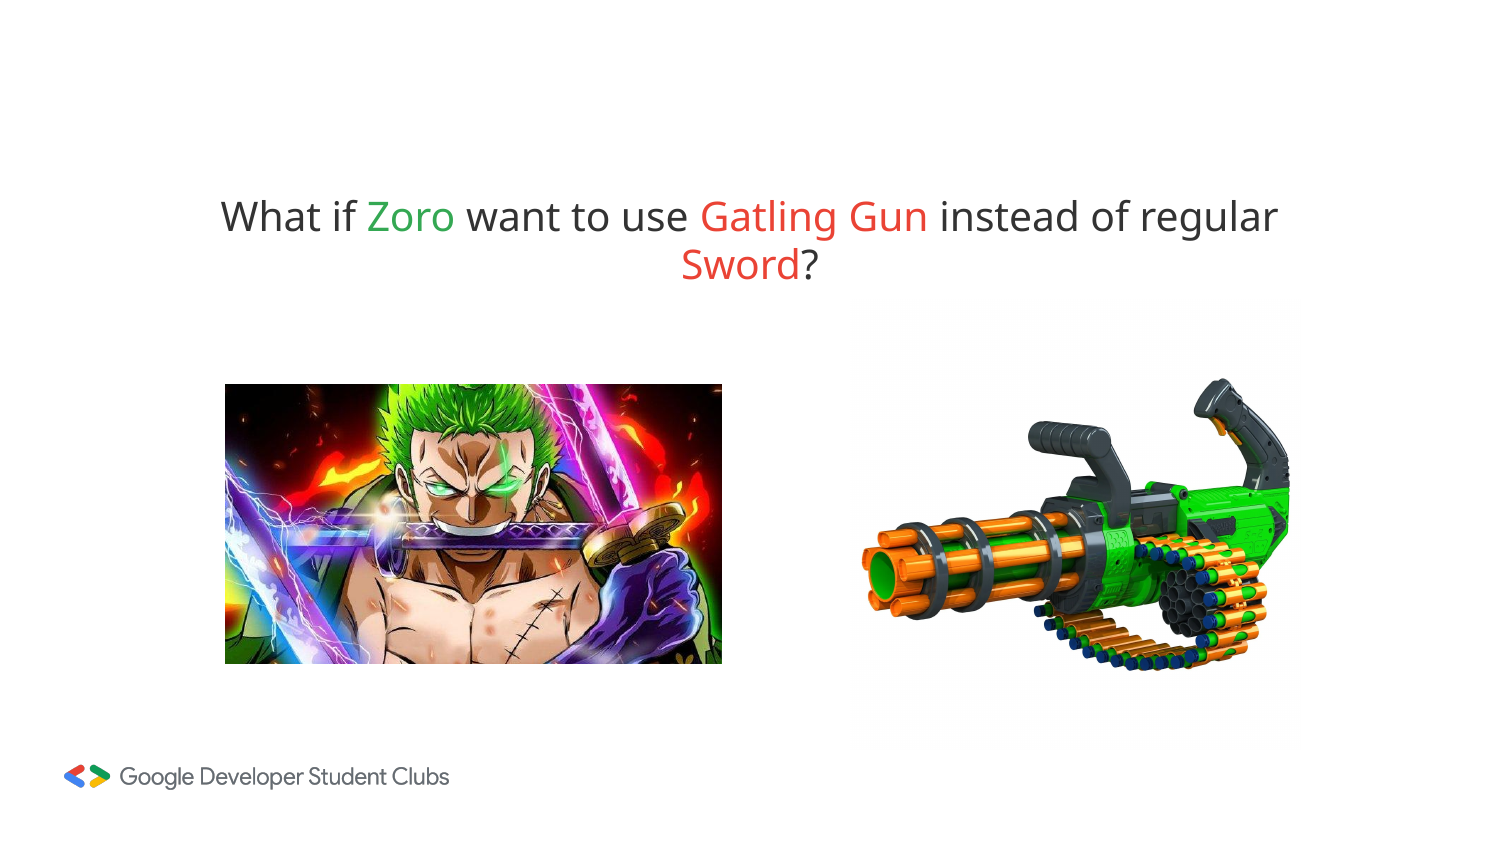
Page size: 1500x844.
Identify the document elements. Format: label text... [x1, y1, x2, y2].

picture [225, 384, 722, 664]
picture [77, 762, 375, 790]
title What if Zoro want to use Gatling Gun instead of regular Sword? [170, 175, 1330, 305]
picture [850, 299, 1301, 751]
